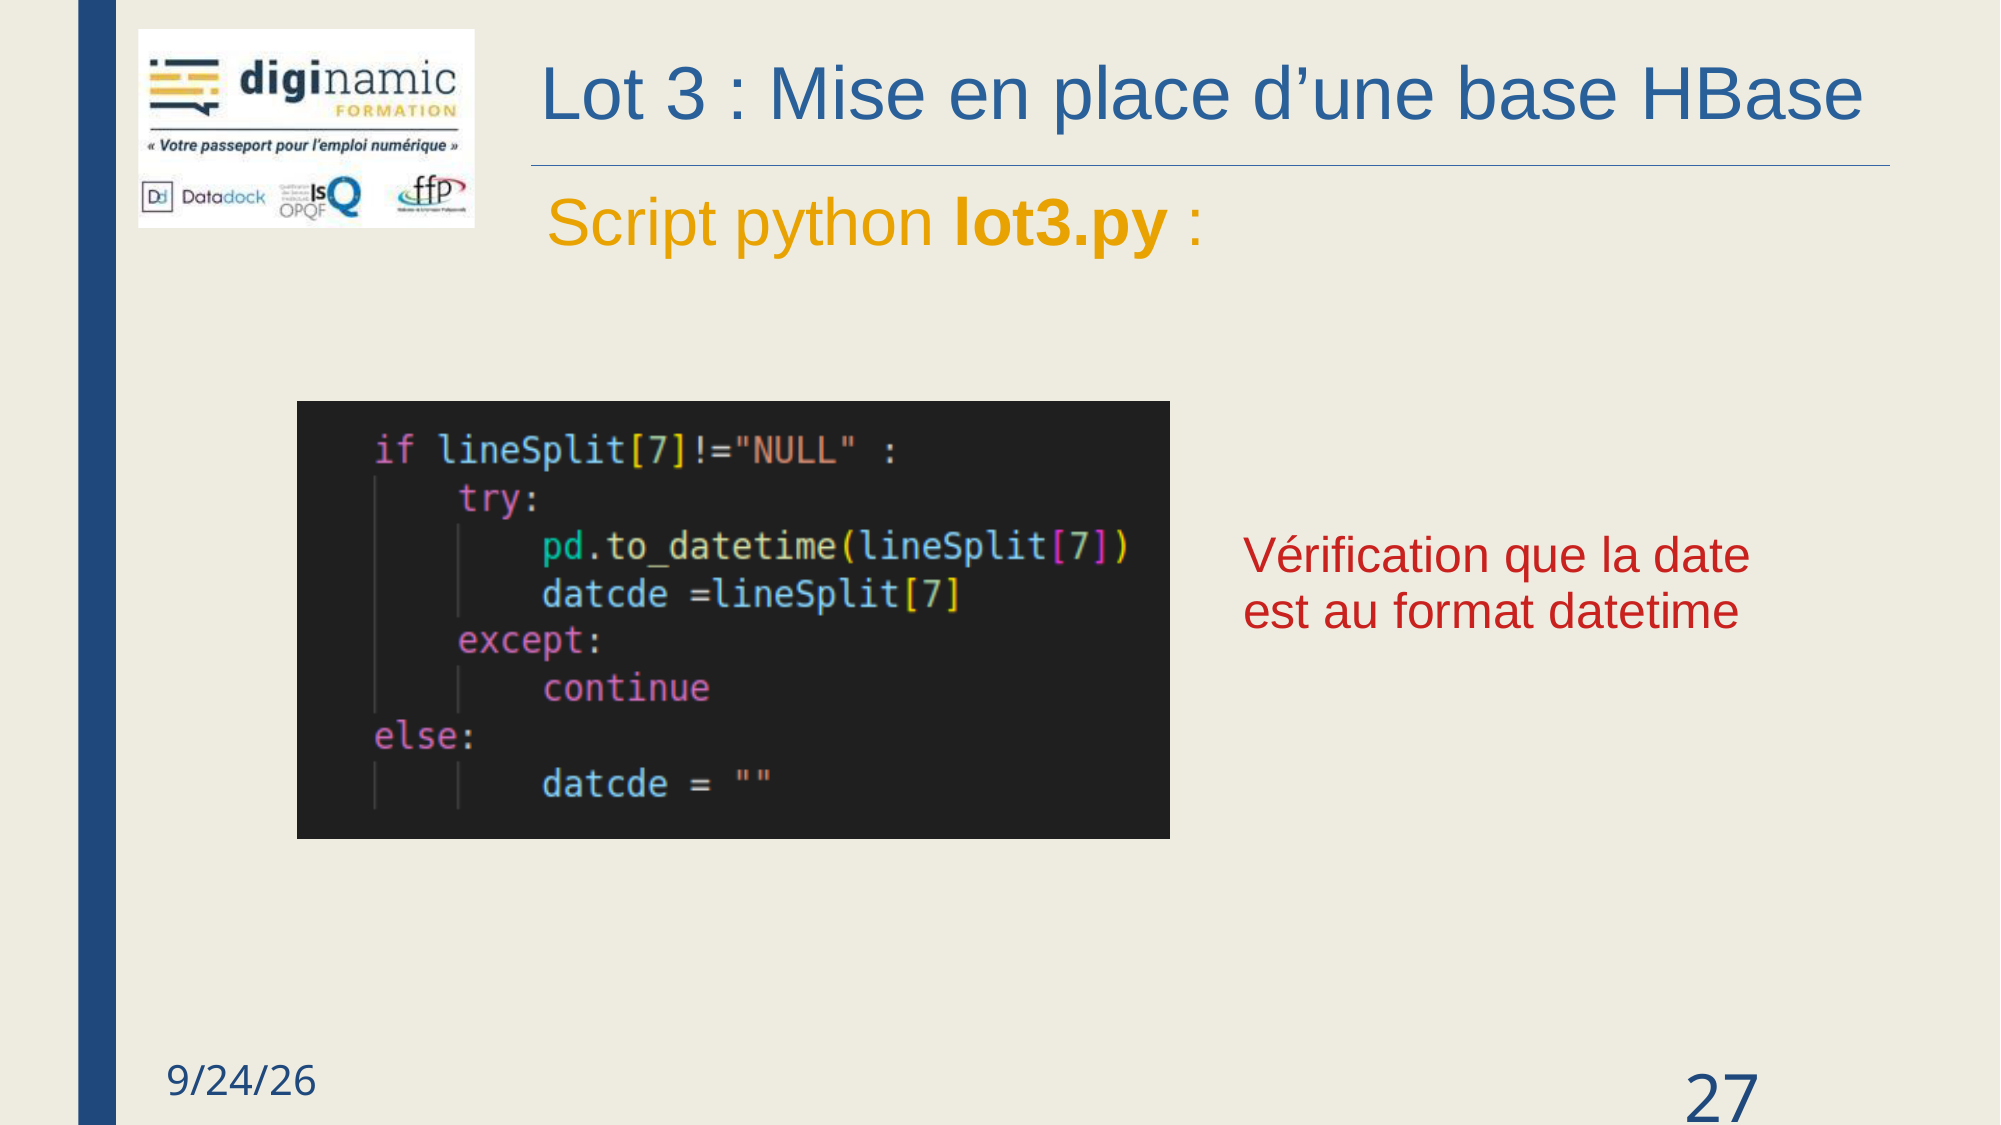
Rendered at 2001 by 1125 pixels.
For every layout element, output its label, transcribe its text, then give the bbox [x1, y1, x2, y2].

title Lot 3 : Mise en place d’une base HBase [516, 52, 1890, 225]
text_box Vérification que la date est au format datetime [1228, 519, 1831, 647]
text_box 2/7/2024 [151, 1043, 389, 1110]
text_box Script python lot3.py : [531, 177, 1264, 296]
picture [297, 401, 1170, 839]
text_box [1669, 1043, 1931, 1110]
